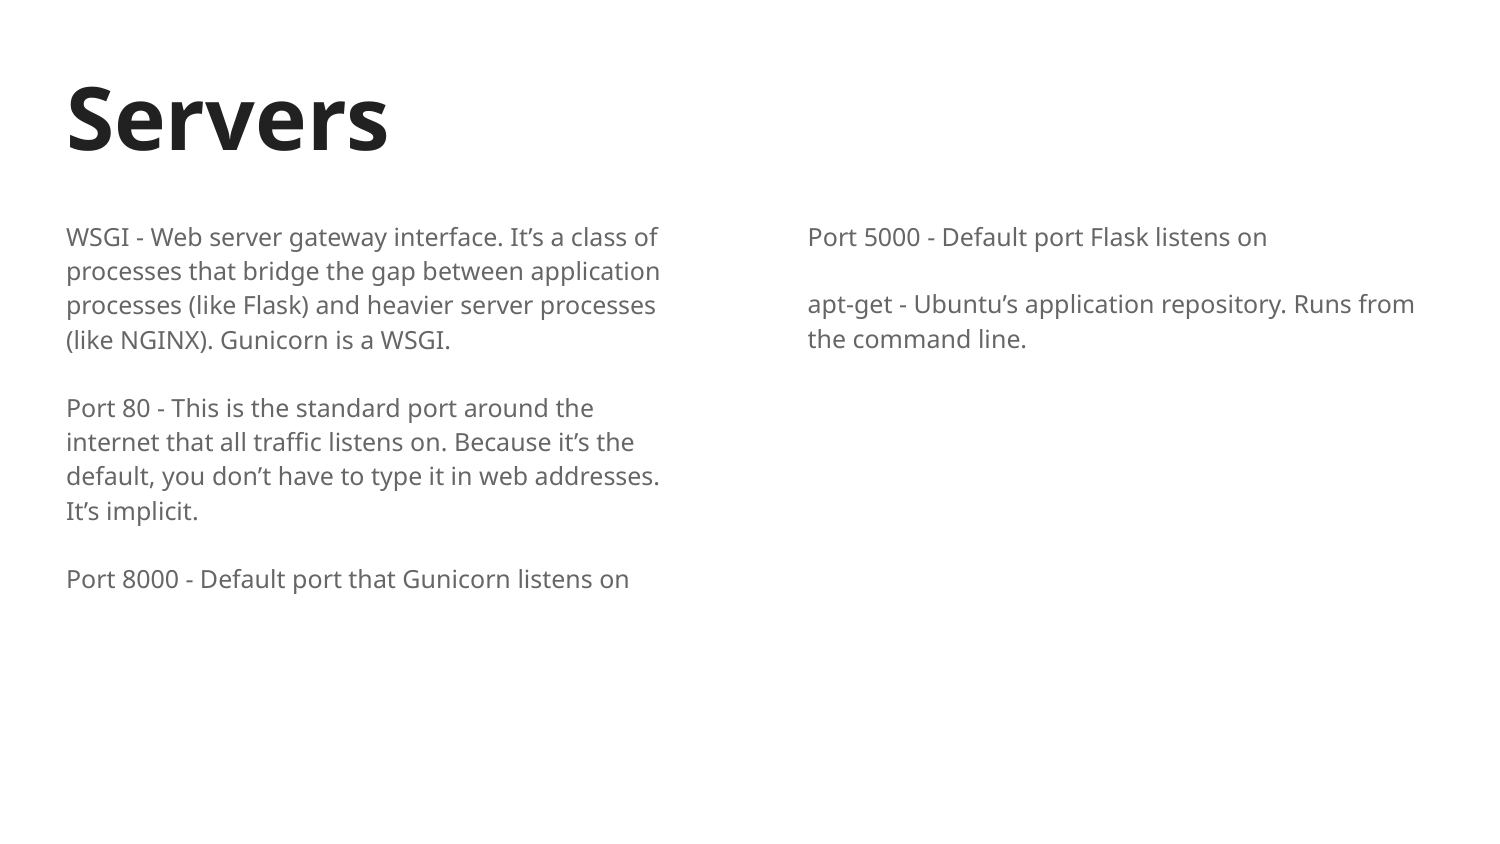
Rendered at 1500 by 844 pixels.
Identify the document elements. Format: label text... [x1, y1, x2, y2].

title Servers [51, 48, 1449, 180]
list WSGI - Web server gateway interface. It’s a class of processes that bridge the gap between application processes (like Flask) and heavier server processes (like NGINX). Gunicorn is a WSGI. Port 80 - This is the standard port around the internet that all traffic listens on. Because it’s the default, you don’t have to type it in web addresses. It’s implicit. Port 8000 - Default port that Gunicorn listens on [51, 201, 708, 750]
list Port 5000 - Default port Flask listens on apt-get - Ubuntu’s application repository. Runs from the command line. [792, 201, 1449, 750]
